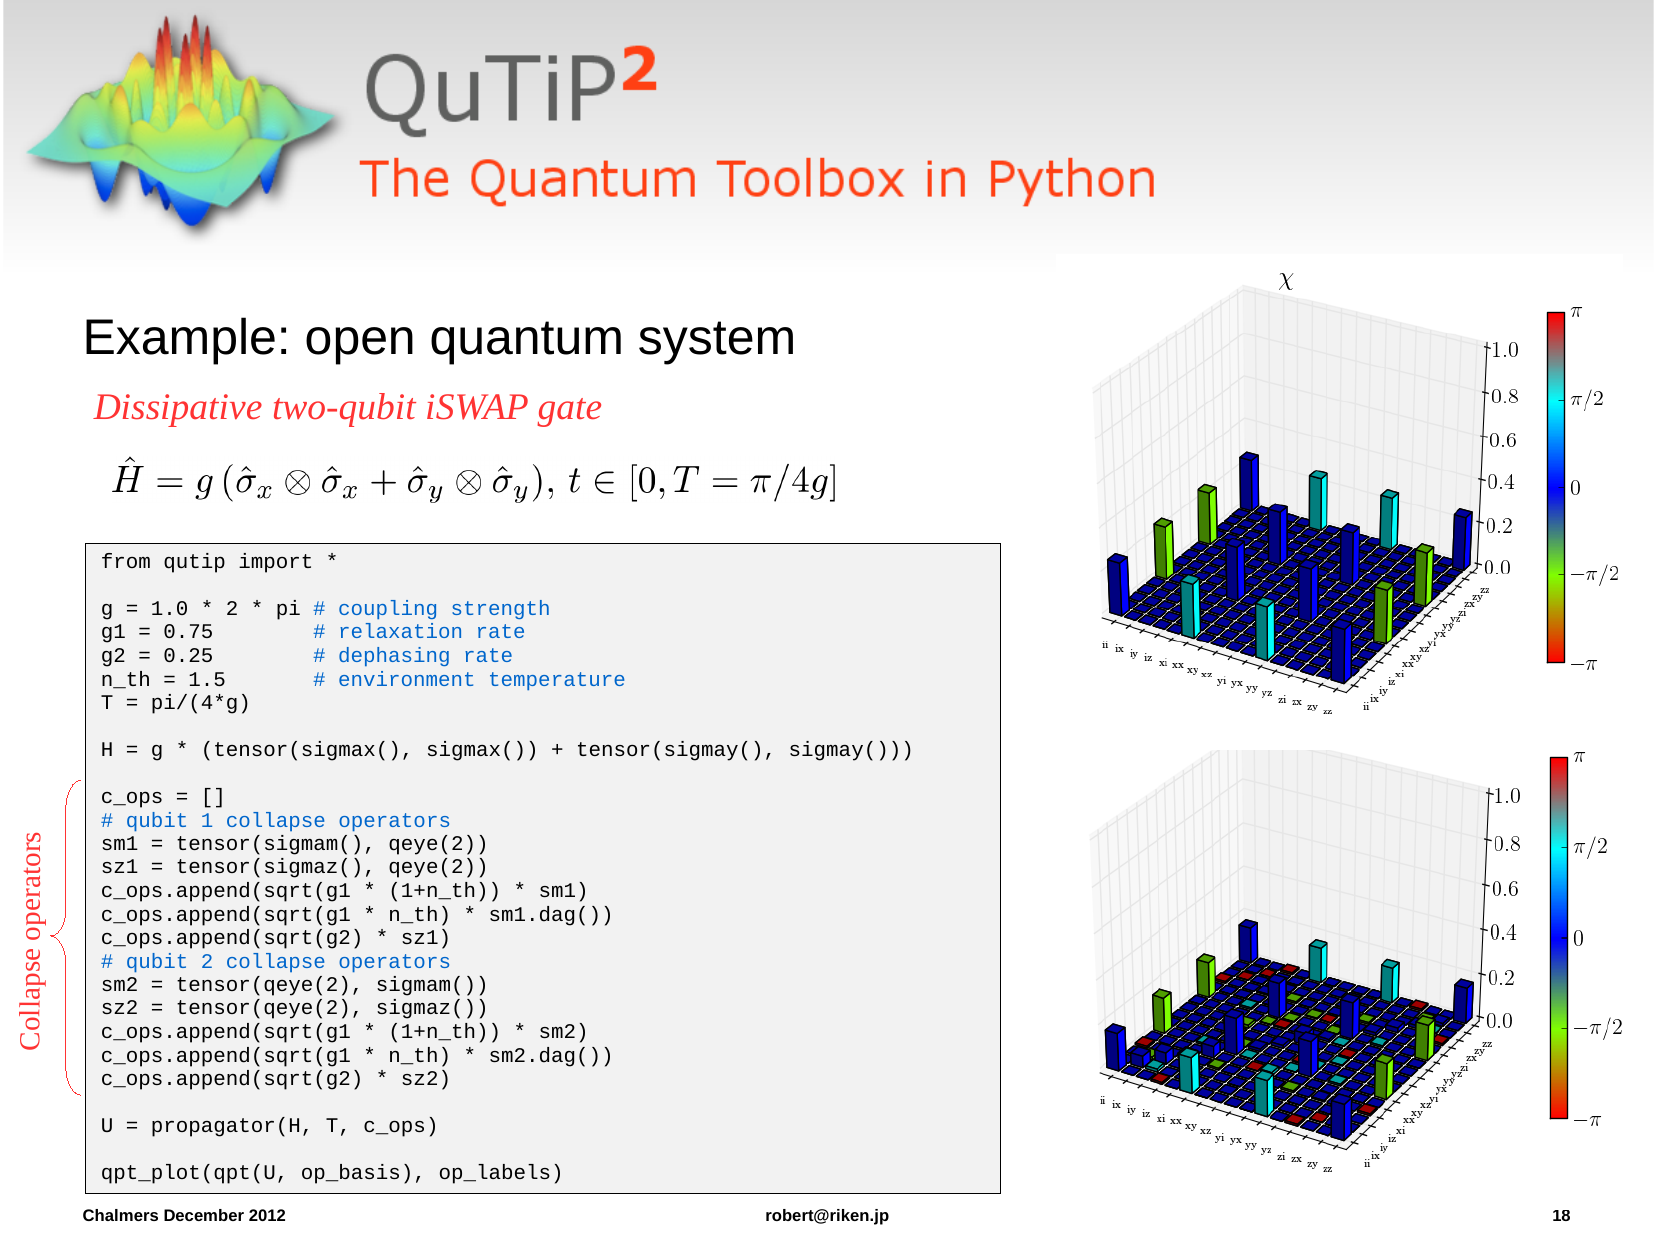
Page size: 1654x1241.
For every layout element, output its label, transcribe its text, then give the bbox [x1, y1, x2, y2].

title Example: open quantum system [82, 273, 1055, 401]
picture [112, 456, 835, 503]
text_box Collapse operators [5, 808, 55, 1066]
text_box Dissipative two-qubit iSWAP gate [78, 378, 628, 436]
text_box from qutip import * g = 1.0 * 2 * pi # coupling strength g1 = 0.75 # relaxation rate g2 = 0.25 # dephasing rate n_th = 1.5 # environment temperature T = pi/(4*g) H = g * (tensor(sigmax(), sigmax()) + tensor(sigmay(), sigmay())) c_ops = [] # qubit 1 collapse operators sm1 = tensor(sigmam(), qeye(2)) sz1 = tensor(sigmaz(), qeye(2)) c_ops.append(sqrt(g1 * (1+n_th)) * sm1) c_ops.append(sqrt(g1 * n_th) * sm1.dag()) c_ops.append(sqrt(g2) * sz1) # qubit 2 collapse operators sm2 = tensor(qeye(2), sigmam()) sz2 = tensor(qeye(2), sigmaz()) c_ops.append(sqrt(g1 * (1+n_th)) * sm2) c_ops.append(sqrt(g1 * n_th) * sm2.dag()) c_ops.append(sqrt(g2) * sz2) U = propagator(H, T, c_ops) qpt_plot(qpt(U, op_basis), op_labels) [85, 543, 1001, 1194]
picture [3, 0, 1654, 1210]
